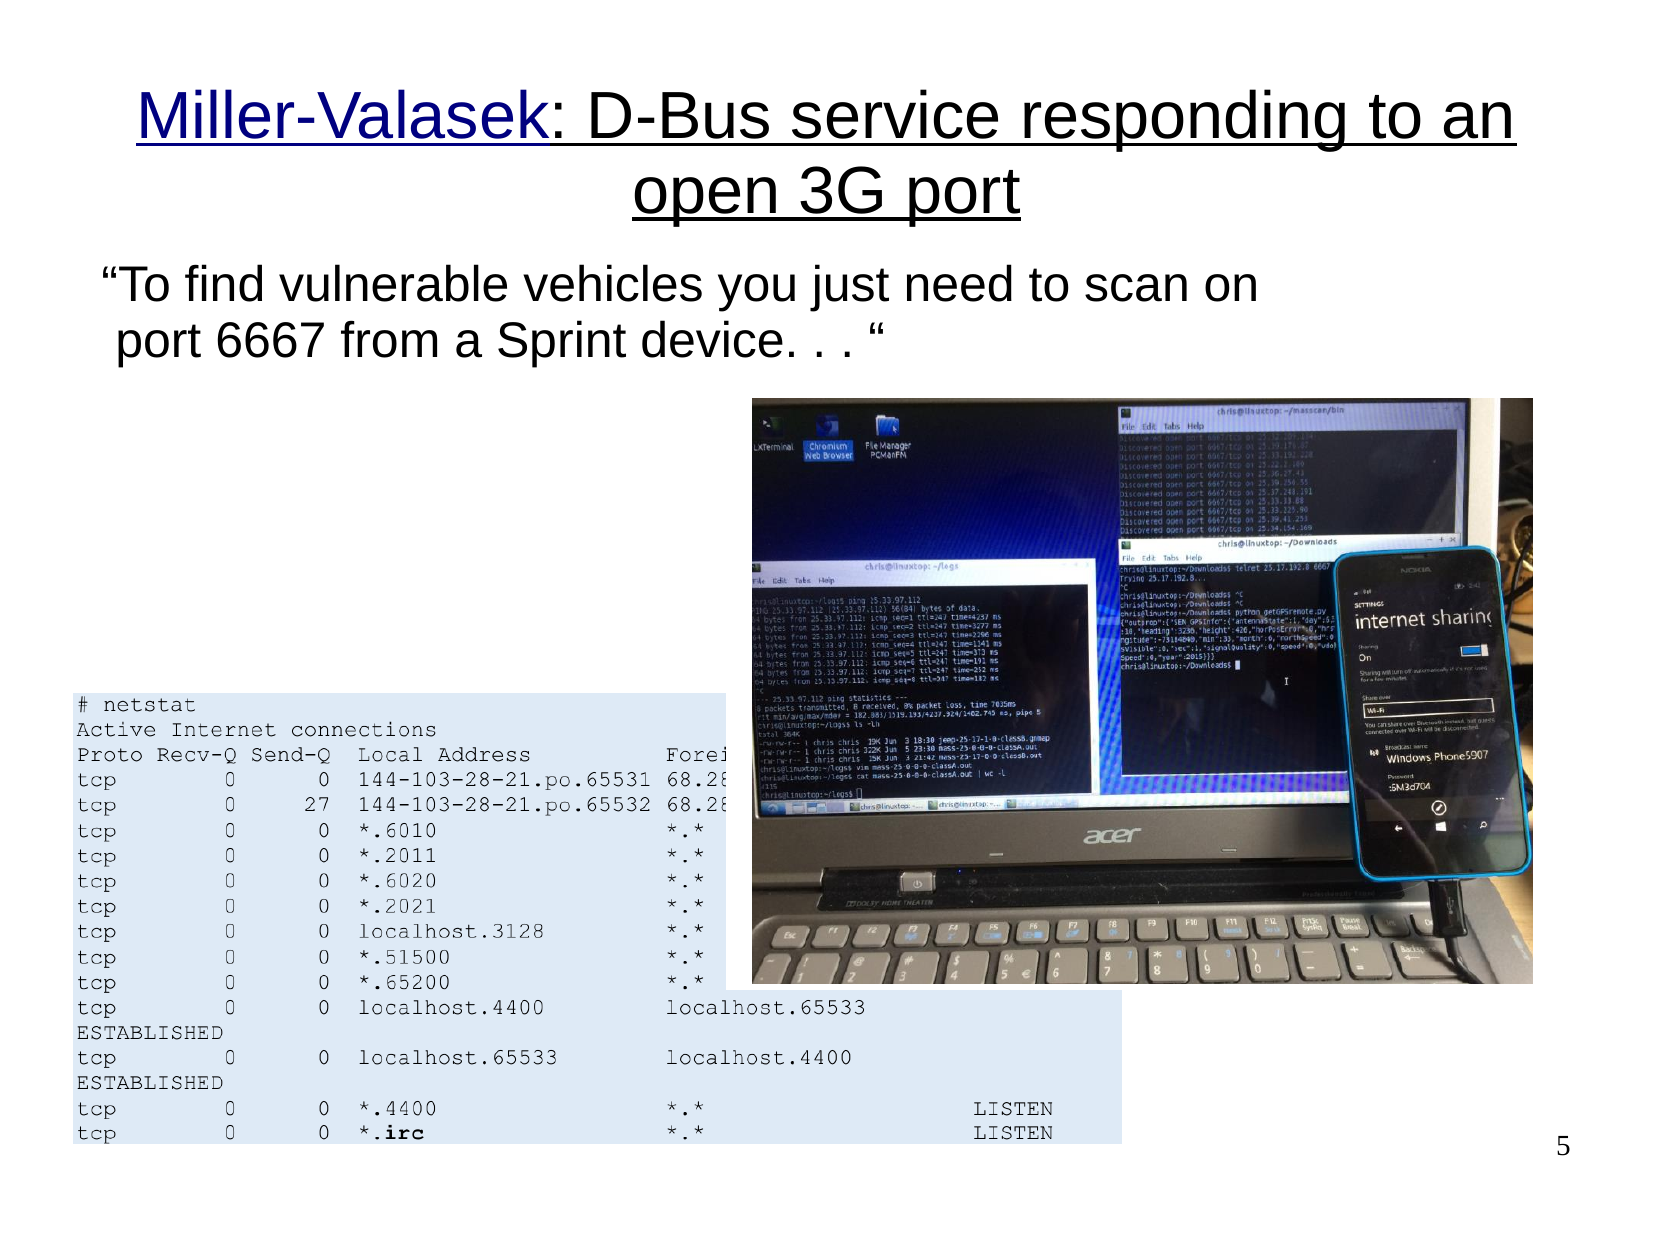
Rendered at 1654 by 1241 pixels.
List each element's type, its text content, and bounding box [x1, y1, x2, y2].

picture [72, 389, 1561, 1144]
title Miller-Valasek: D-Bus service responding to an open 3G port [82, 49, 1571, 257]
text_box “To find vulnerable vehicles you just need to scan on port 6667 from a Sprint device. . . “ [86, 248, 1571, 376]
